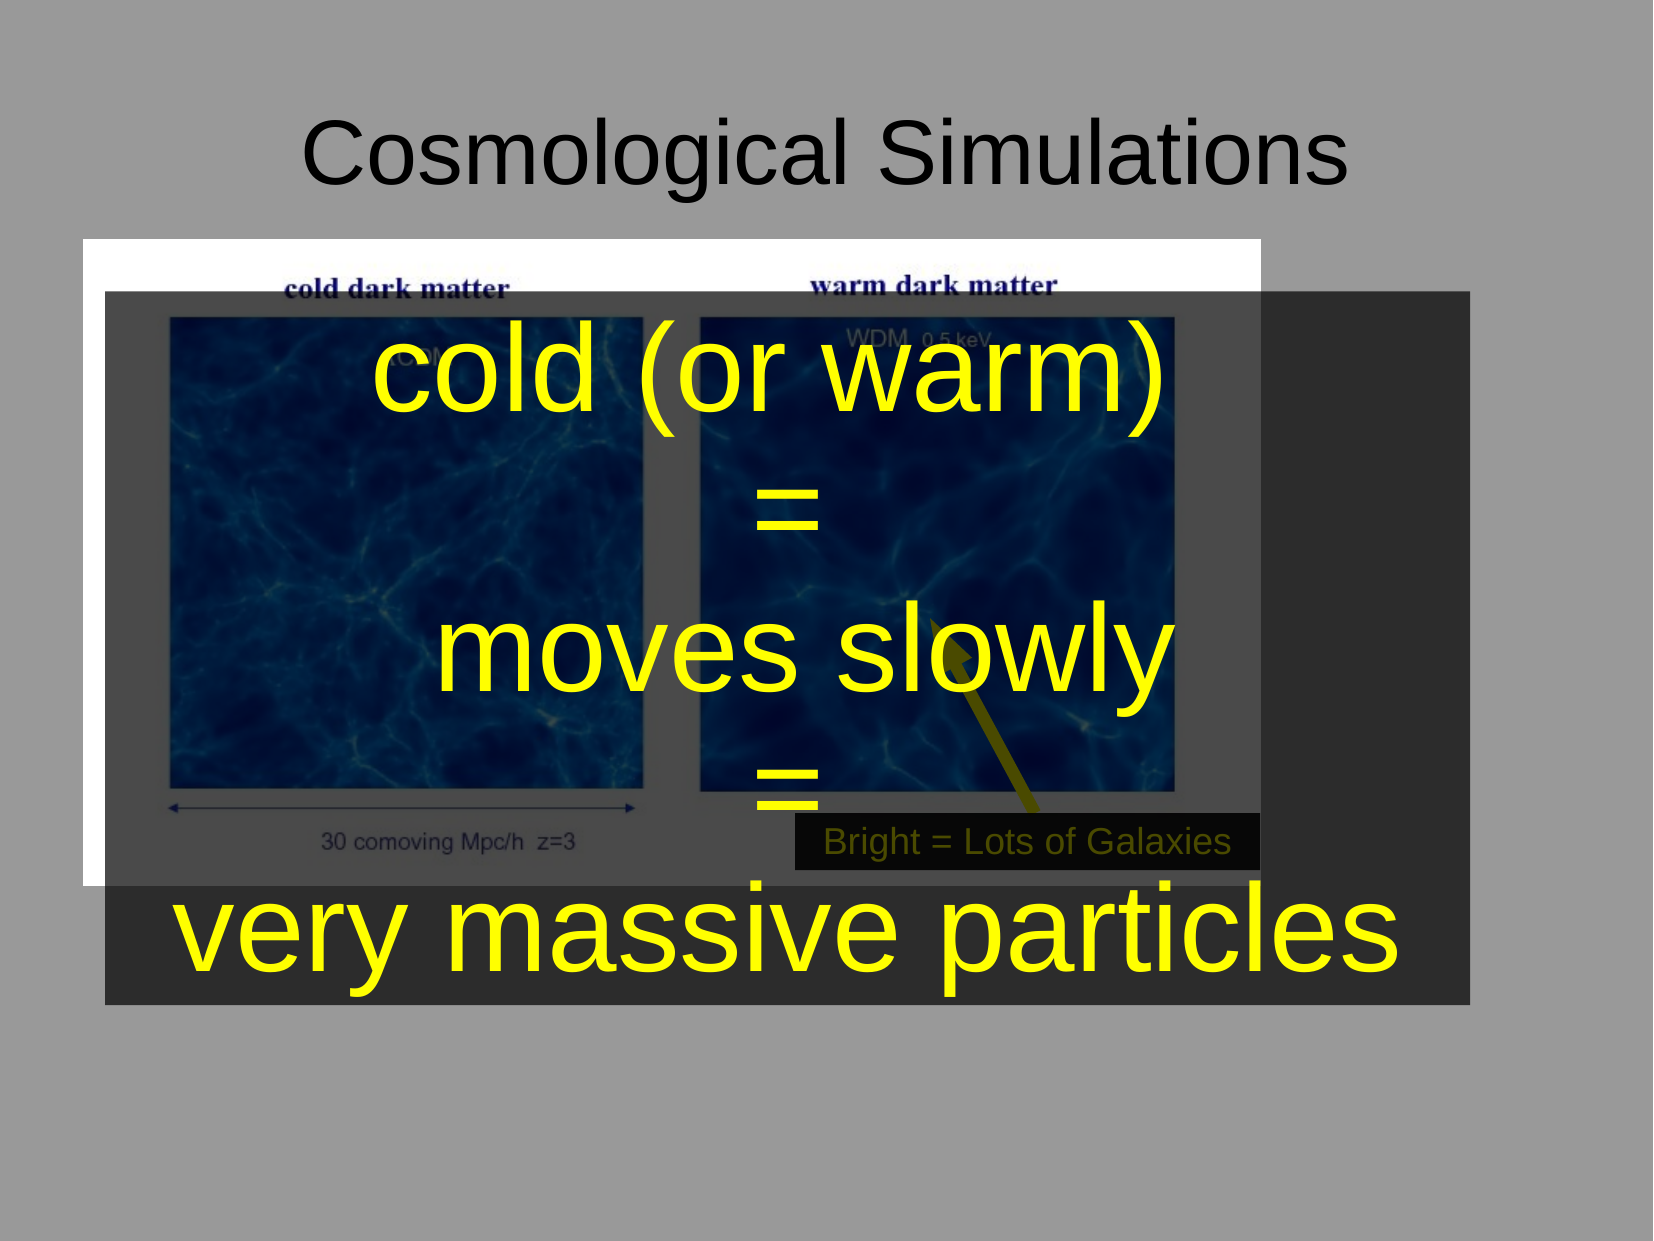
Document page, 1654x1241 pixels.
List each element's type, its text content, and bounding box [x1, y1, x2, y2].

picture [83, 239, 1261, 886]
title Cosmological Simulations [82, 49, 1571, 257]
text_box cold (or warm) = moves slowly = very massive particles [105, 291, 1471, 1006]
